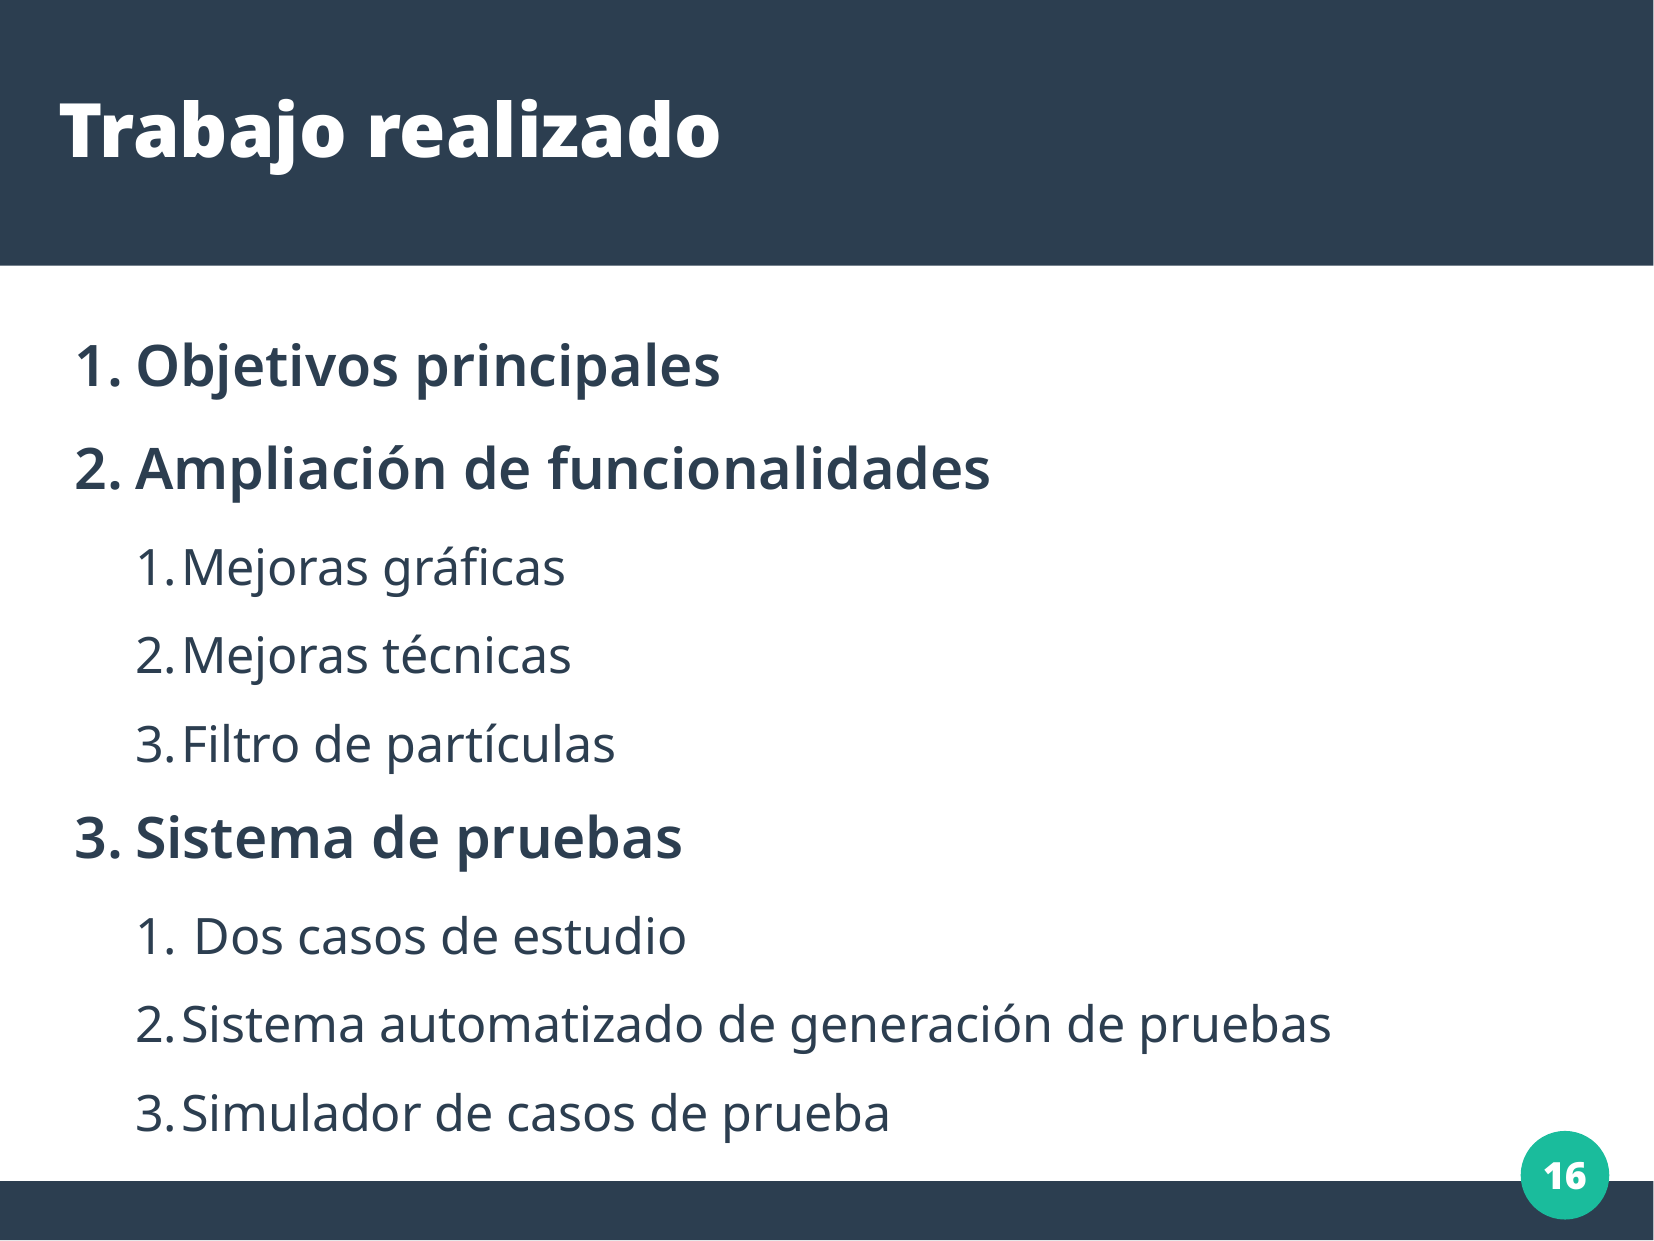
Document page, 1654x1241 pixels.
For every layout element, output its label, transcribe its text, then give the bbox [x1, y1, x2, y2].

title Trabajo realizado [59, 49, 1595, 207]
list Objetivos principales Ampliación de funcionalidades Mejoras gráficas Mejoras técnicas Filtro de partículas Sistema de pruebas Dos casos de estudio Sistema automatizado de generación de pruebas Simulador de casos de prueba [59, 324, 1595, 1152]
